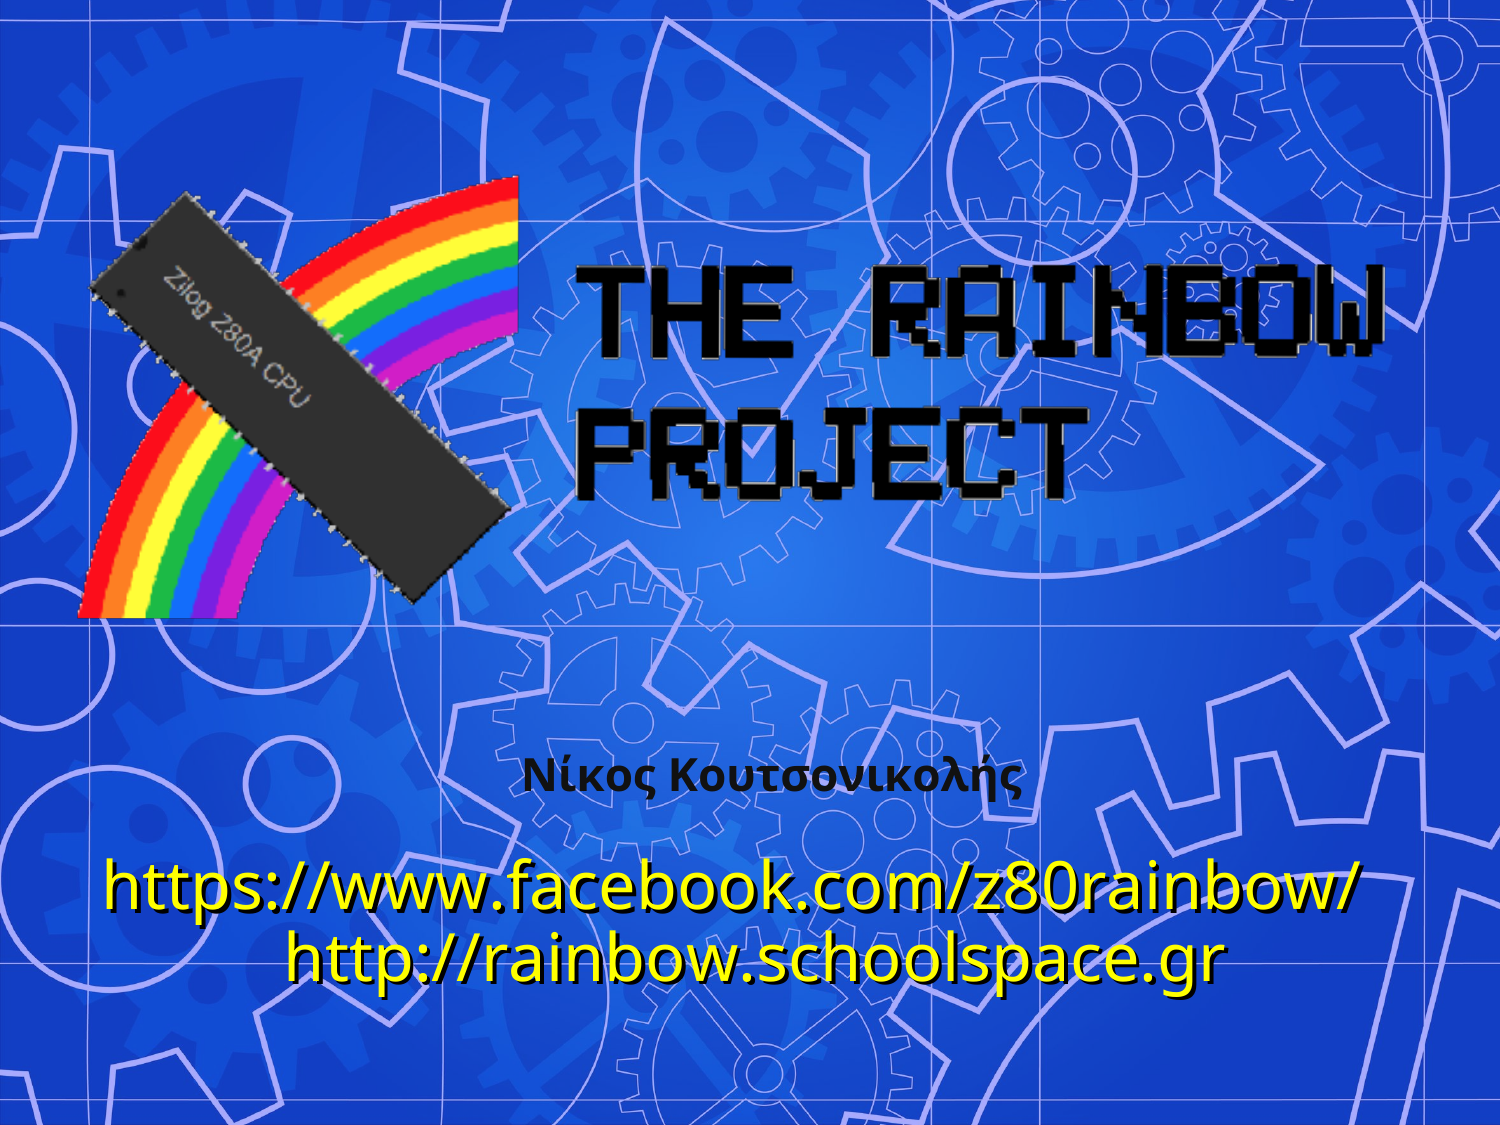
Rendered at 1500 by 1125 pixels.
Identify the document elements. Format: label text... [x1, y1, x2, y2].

picture [0, 0, 1500, 1125]
title https://www.facebook.com/z80rainbow/ [47, 762, 1417, 1004]
text_box Νίκος Κουτσονικολής [506, 738, 1008, 809]
title http://rainbow.schoolspace.gr [70, 833, 1441, 1075]
